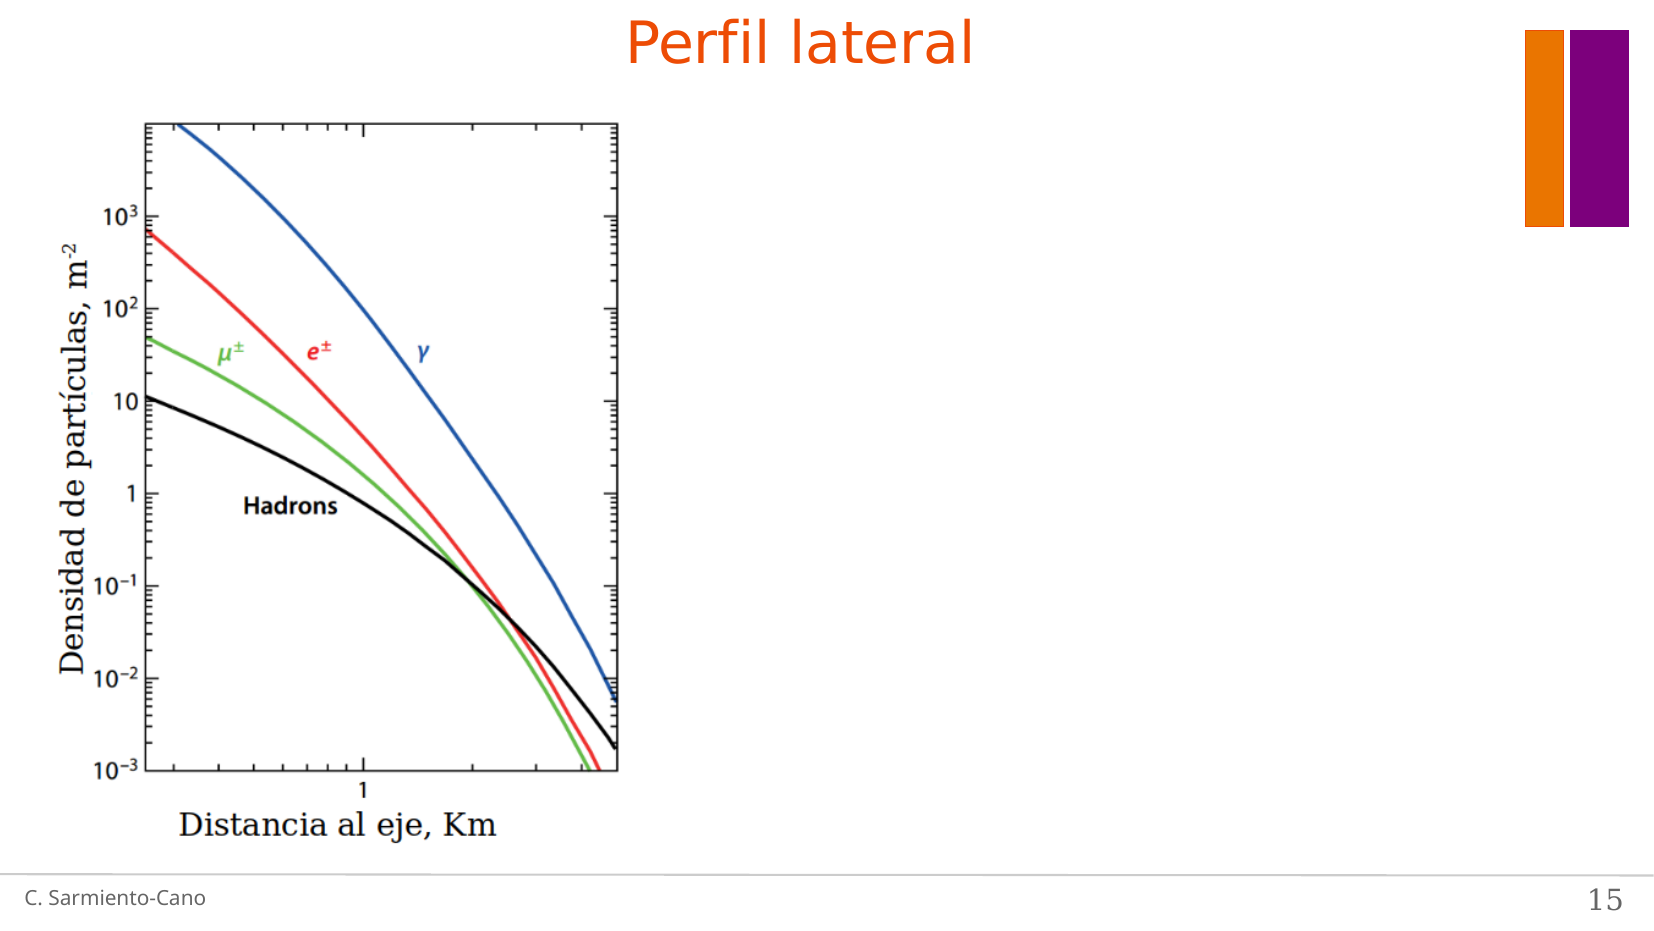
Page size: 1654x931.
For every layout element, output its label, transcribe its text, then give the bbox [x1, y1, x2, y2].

picture [40, 87, 659, 859]
title Perfil lateral [82, 0, 1519, 103]
